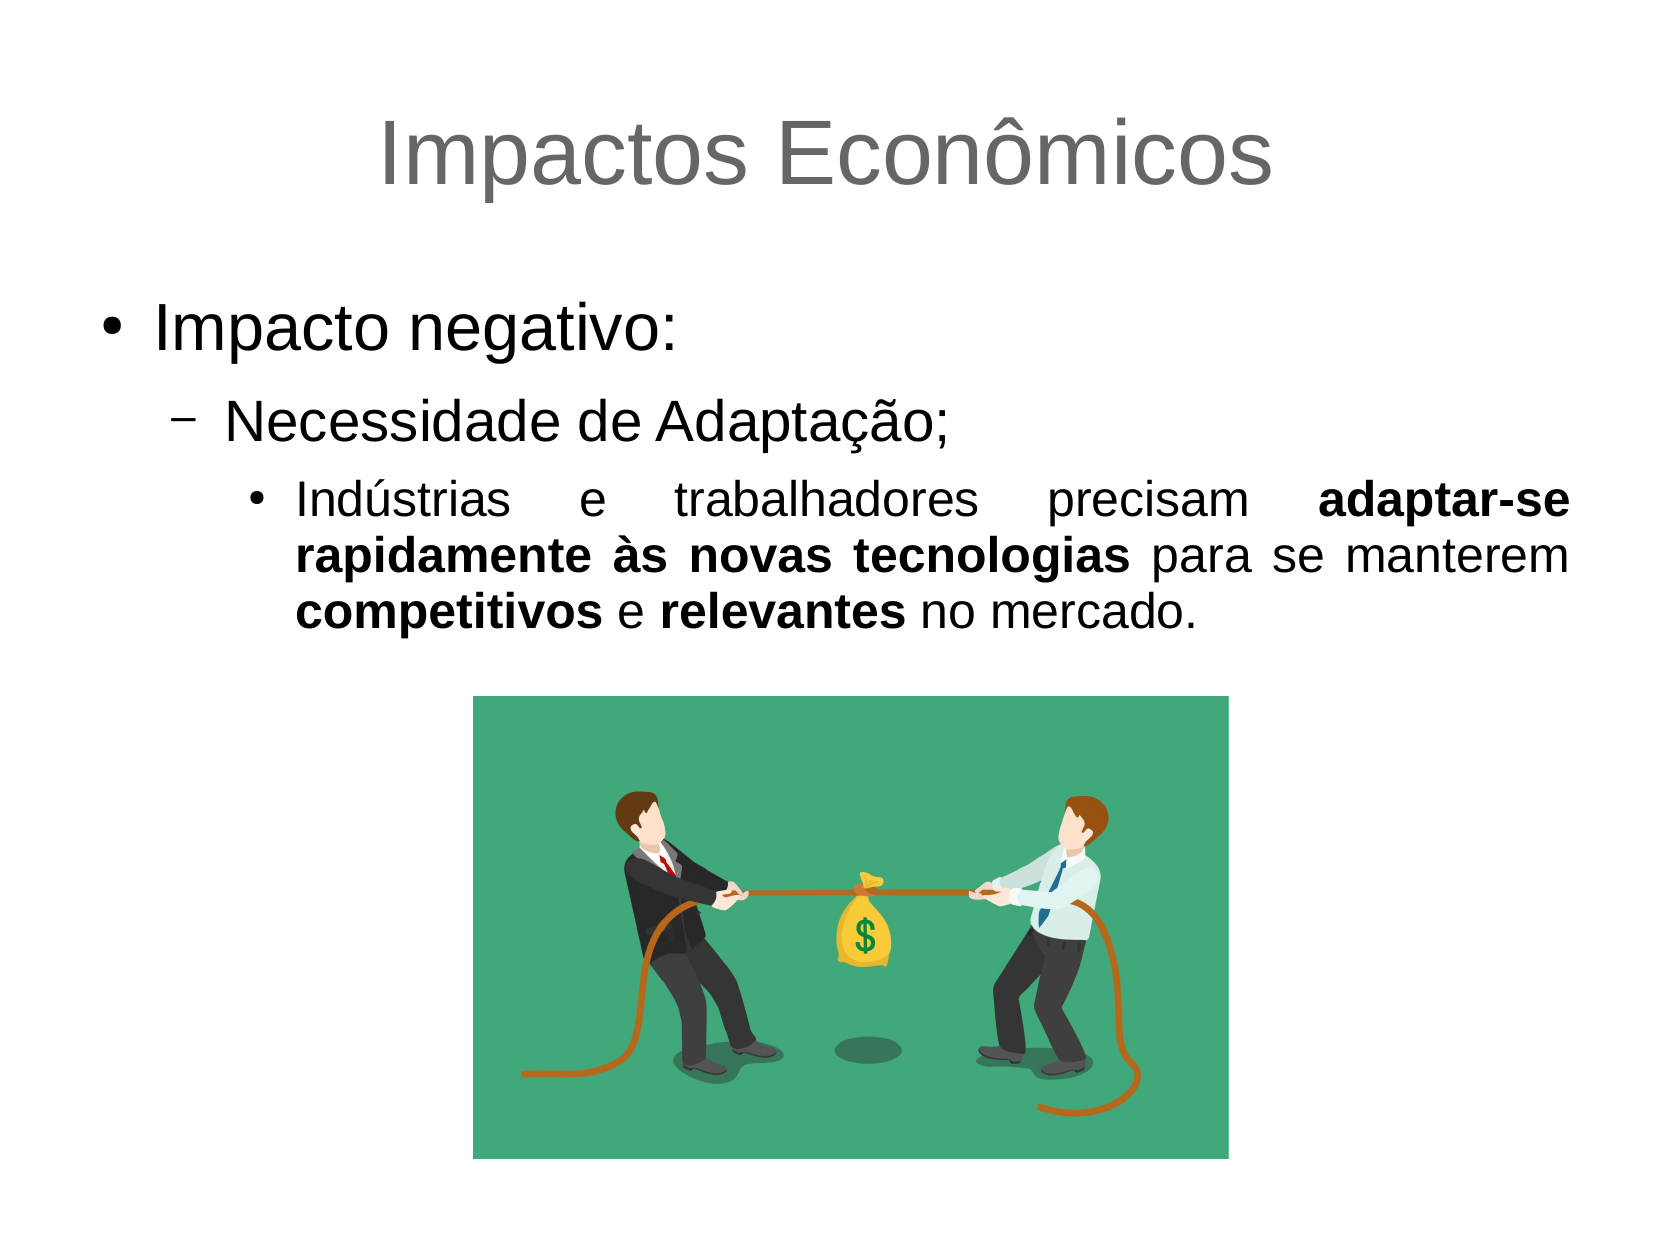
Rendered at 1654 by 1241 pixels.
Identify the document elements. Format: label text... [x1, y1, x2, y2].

list Impacto negativo: Necessidade de Adaptação; Indústrias e trabalhadores precisam adaptar-se rapidamente às novas tecnologias para se manterem competitivos e relevantes no mercado. [82, 290, 1571, 1158]
title Impactos Econômicos [82, 49, 1571, 257]
picture [473, 696, 1229, 1159]
